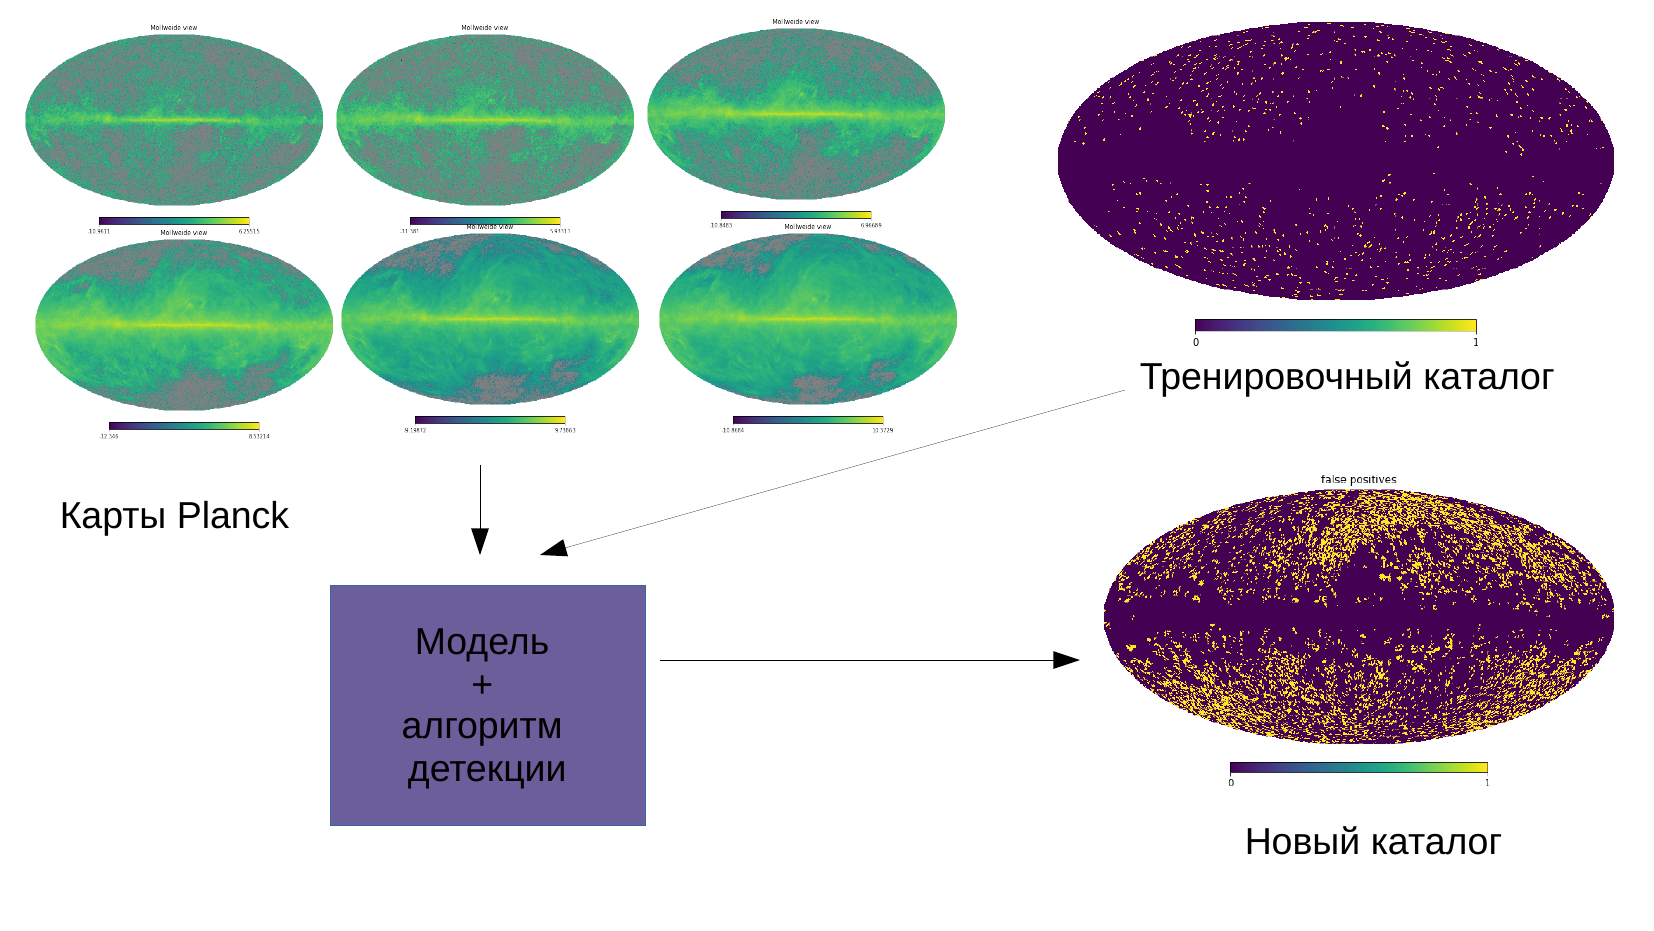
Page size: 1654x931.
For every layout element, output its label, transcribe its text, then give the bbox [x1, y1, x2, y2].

text_box Новый каталог [1230, 813, 1518, 871]
text_box Тренировочный каталог [1125, 348, 1570, 406]
picture [1048, 14, 1621, 353]
picture [20, 14, 961, 443]
text_box Модель + алгоритм детекции [330, 585, 646, 826]
picture [1095, 468, 1621, 793]
text_box Карты Planck [45, 487, 305, 545]
